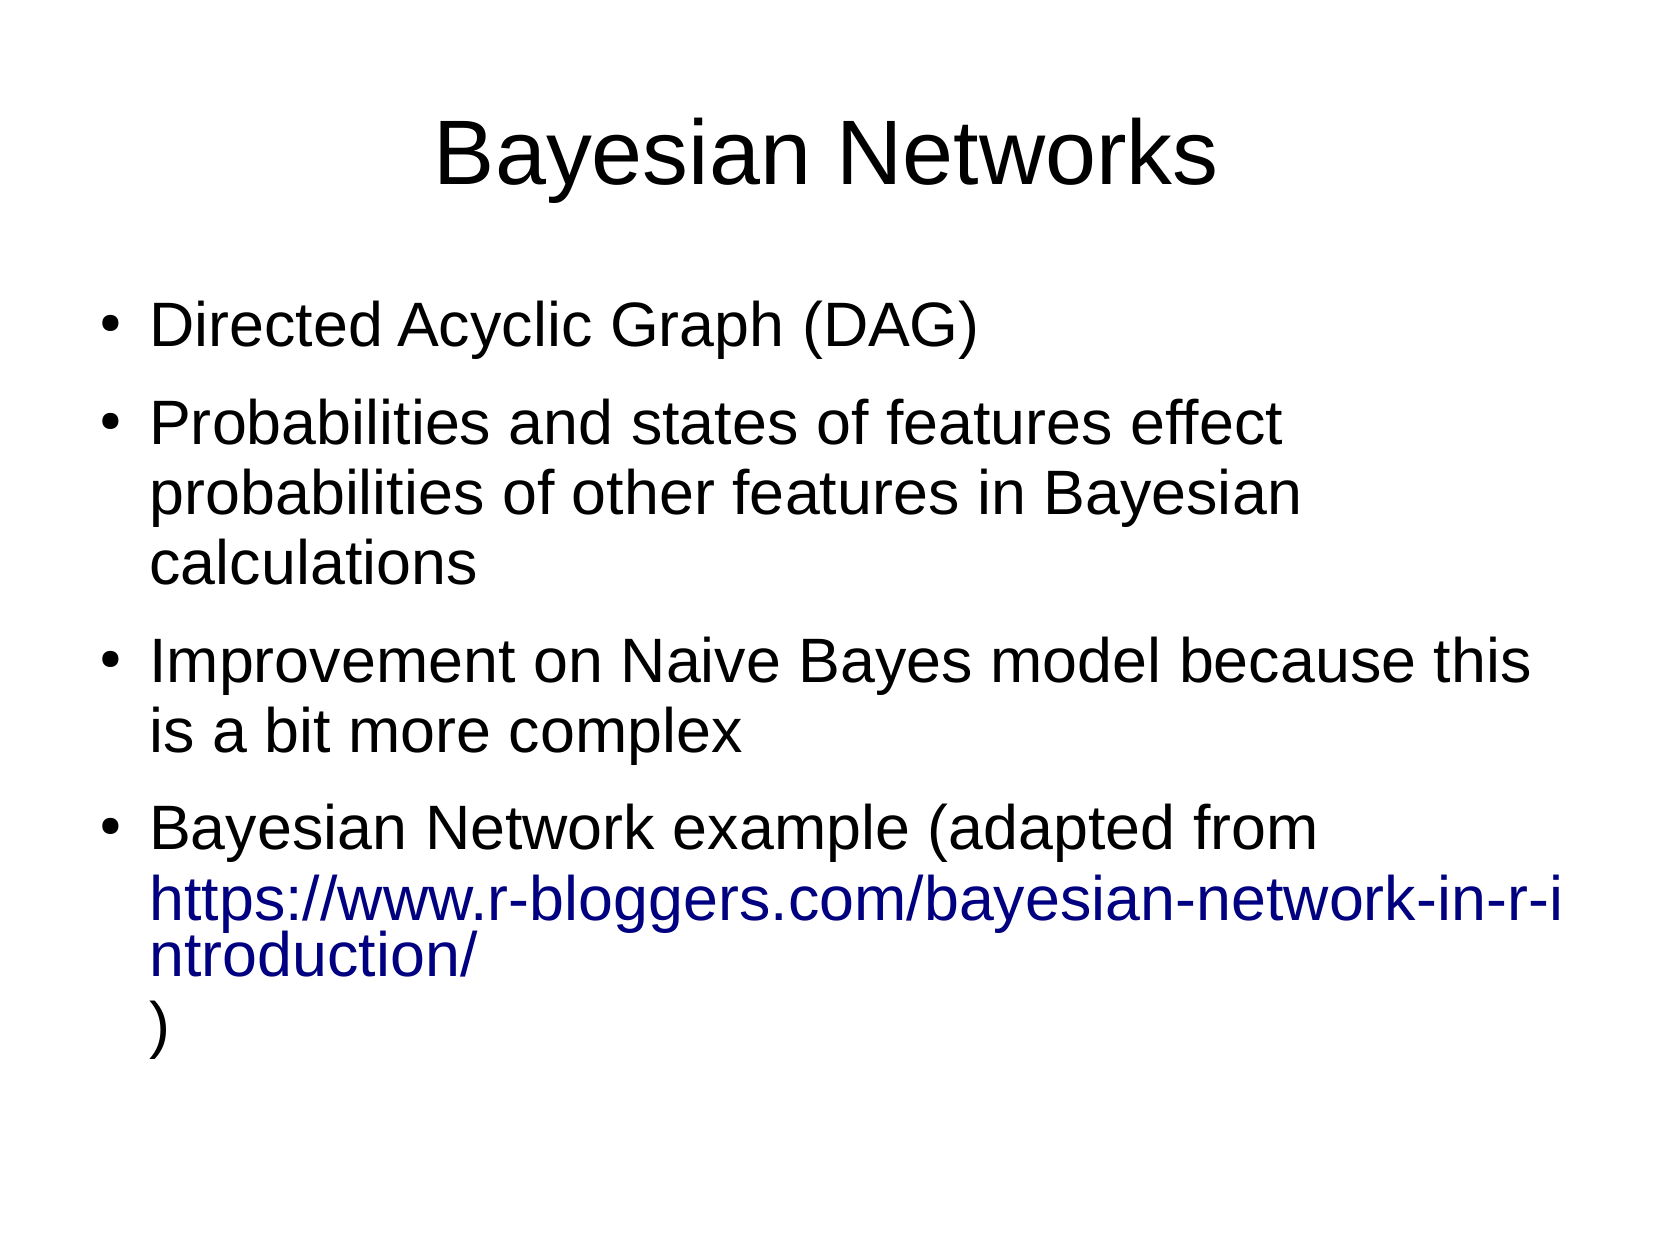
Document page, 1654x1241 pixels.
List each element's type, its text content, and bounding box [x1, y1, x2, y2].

title Bayesian Networks [82, 49, 1571, 257]
list Directed Acyclic Graph (DAG) Probabilities and states of features effect probabilities of other features in Bayesian calculations Improvement on Naive Bayes model because this is a bit more complex Bayesian Network example (adapted from https://www.r-bloggers.com/bayesian-network-in-r-introduction/) [82, 290, 1571, 1010]
